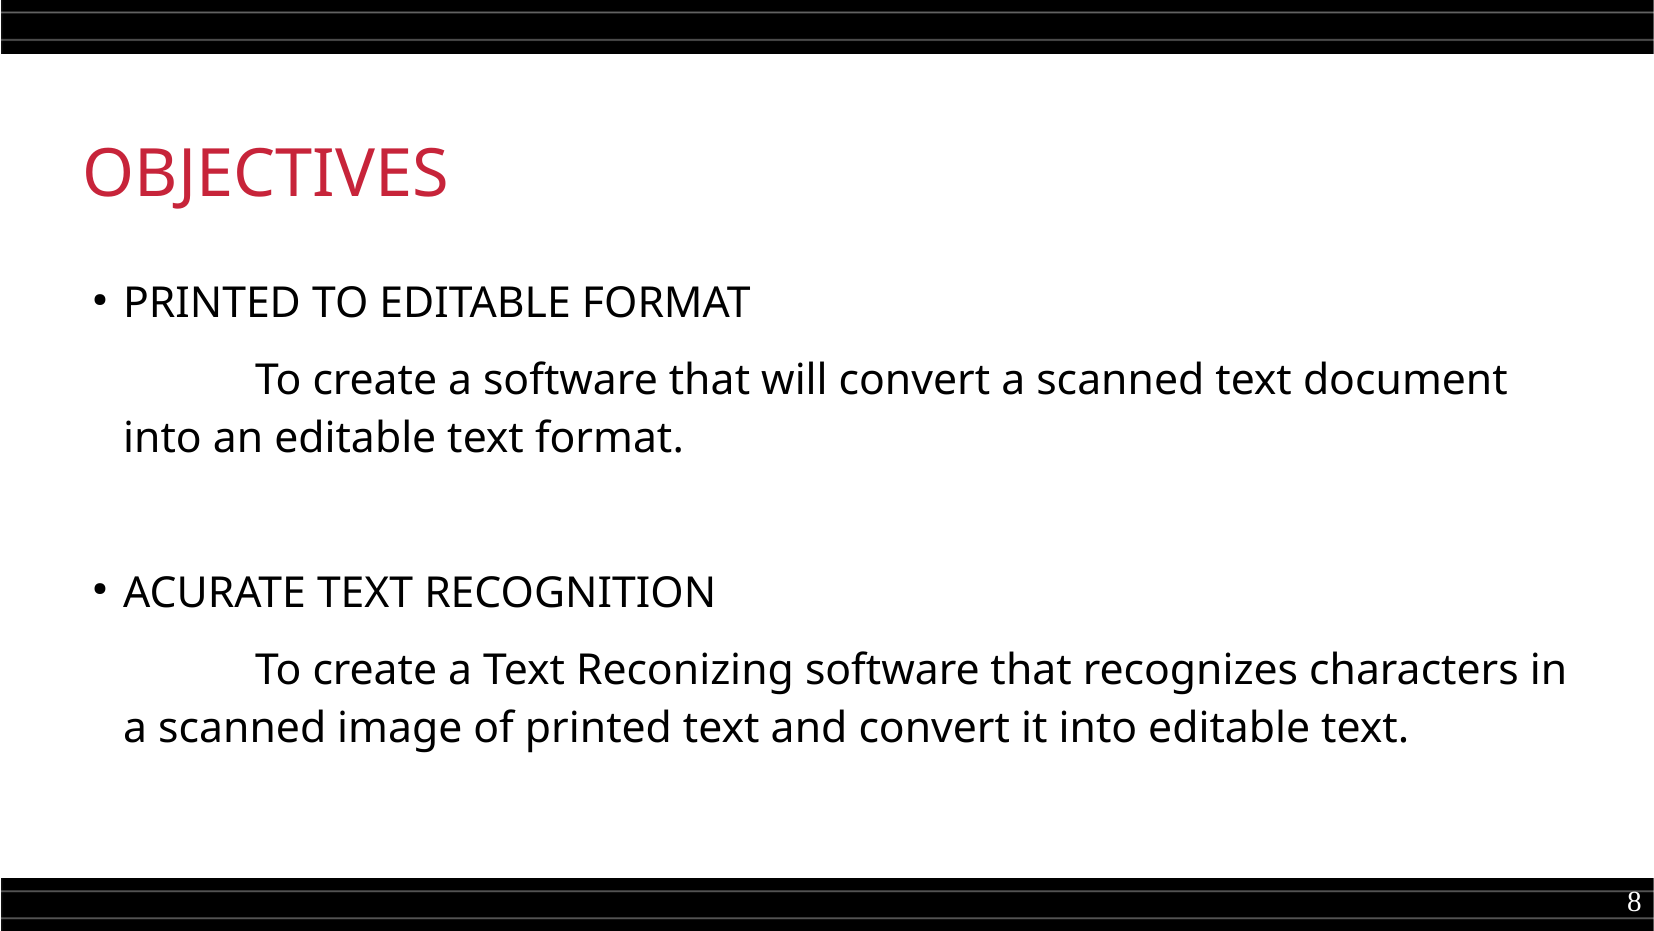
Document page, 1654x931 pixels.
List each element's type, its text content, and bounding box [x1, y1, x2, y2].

picture [1, 0, 1654, 54]
list PRINTED TO EDITABLE FORMAT To create a software that will convert a scanned text document into an editable text format. ACURATE TEXT RECOGNITION To create a Text Reconizing software that recognizes characters in a scanned image of printed text and convert it into editable text. [82, 271, 1571, 758]
title OBJECTIVES [82, 92, 1571, 249]
picture [1, 878, 1654, 931]
